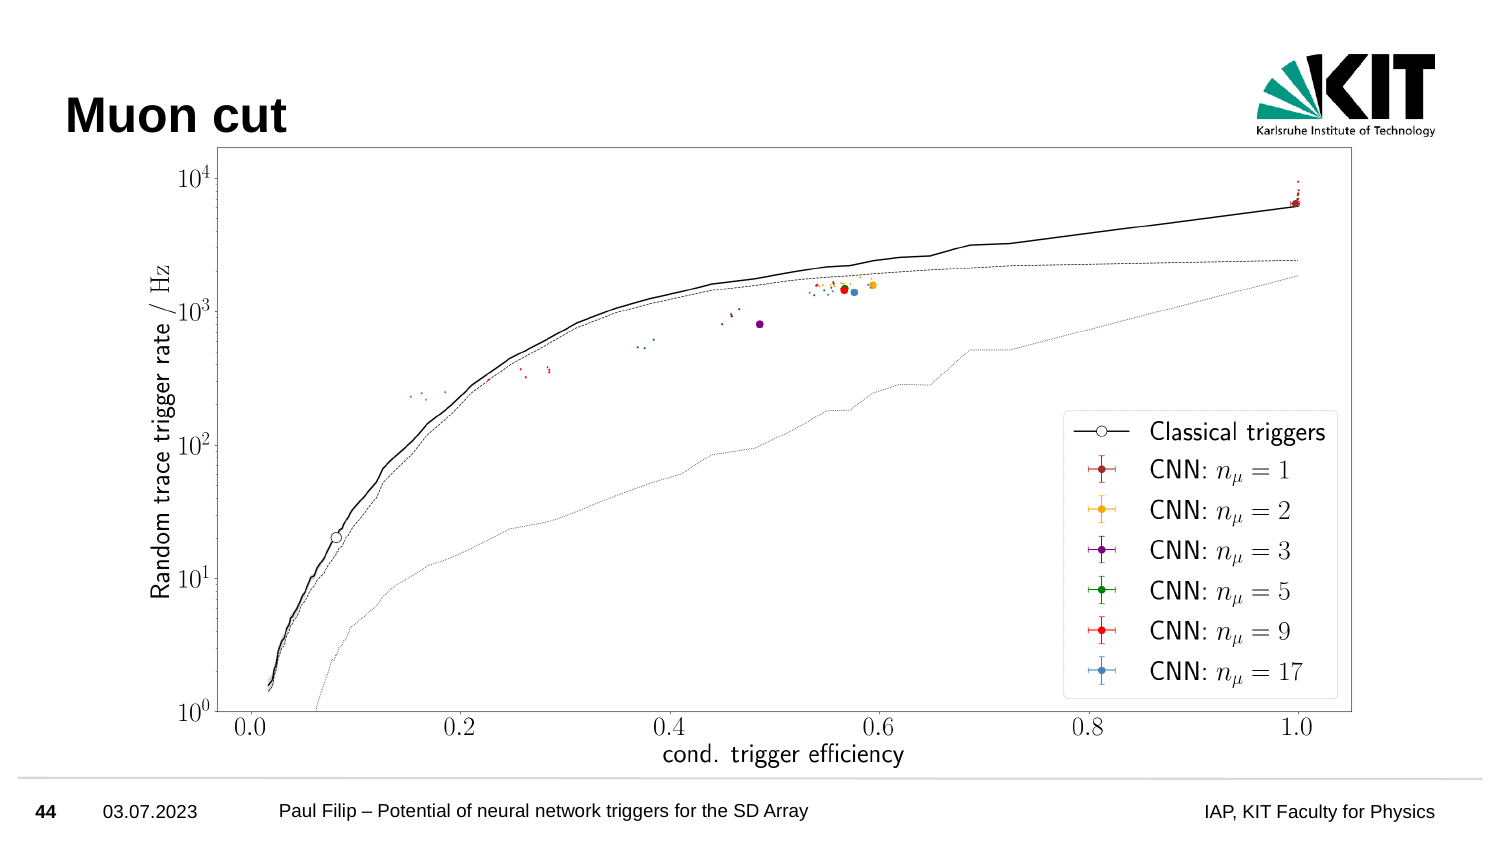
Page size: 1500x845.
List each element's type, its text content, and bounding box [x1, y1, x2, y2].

slide_number 03.07.2023 [102, 778, 272, 844]
picture [1257, 54, 1435, 137]
title Muon cut [64, 48, 1192, 144]
slide_number <number> [35, 778, 89, 844]
picture [144, 143, 1356, 772]
